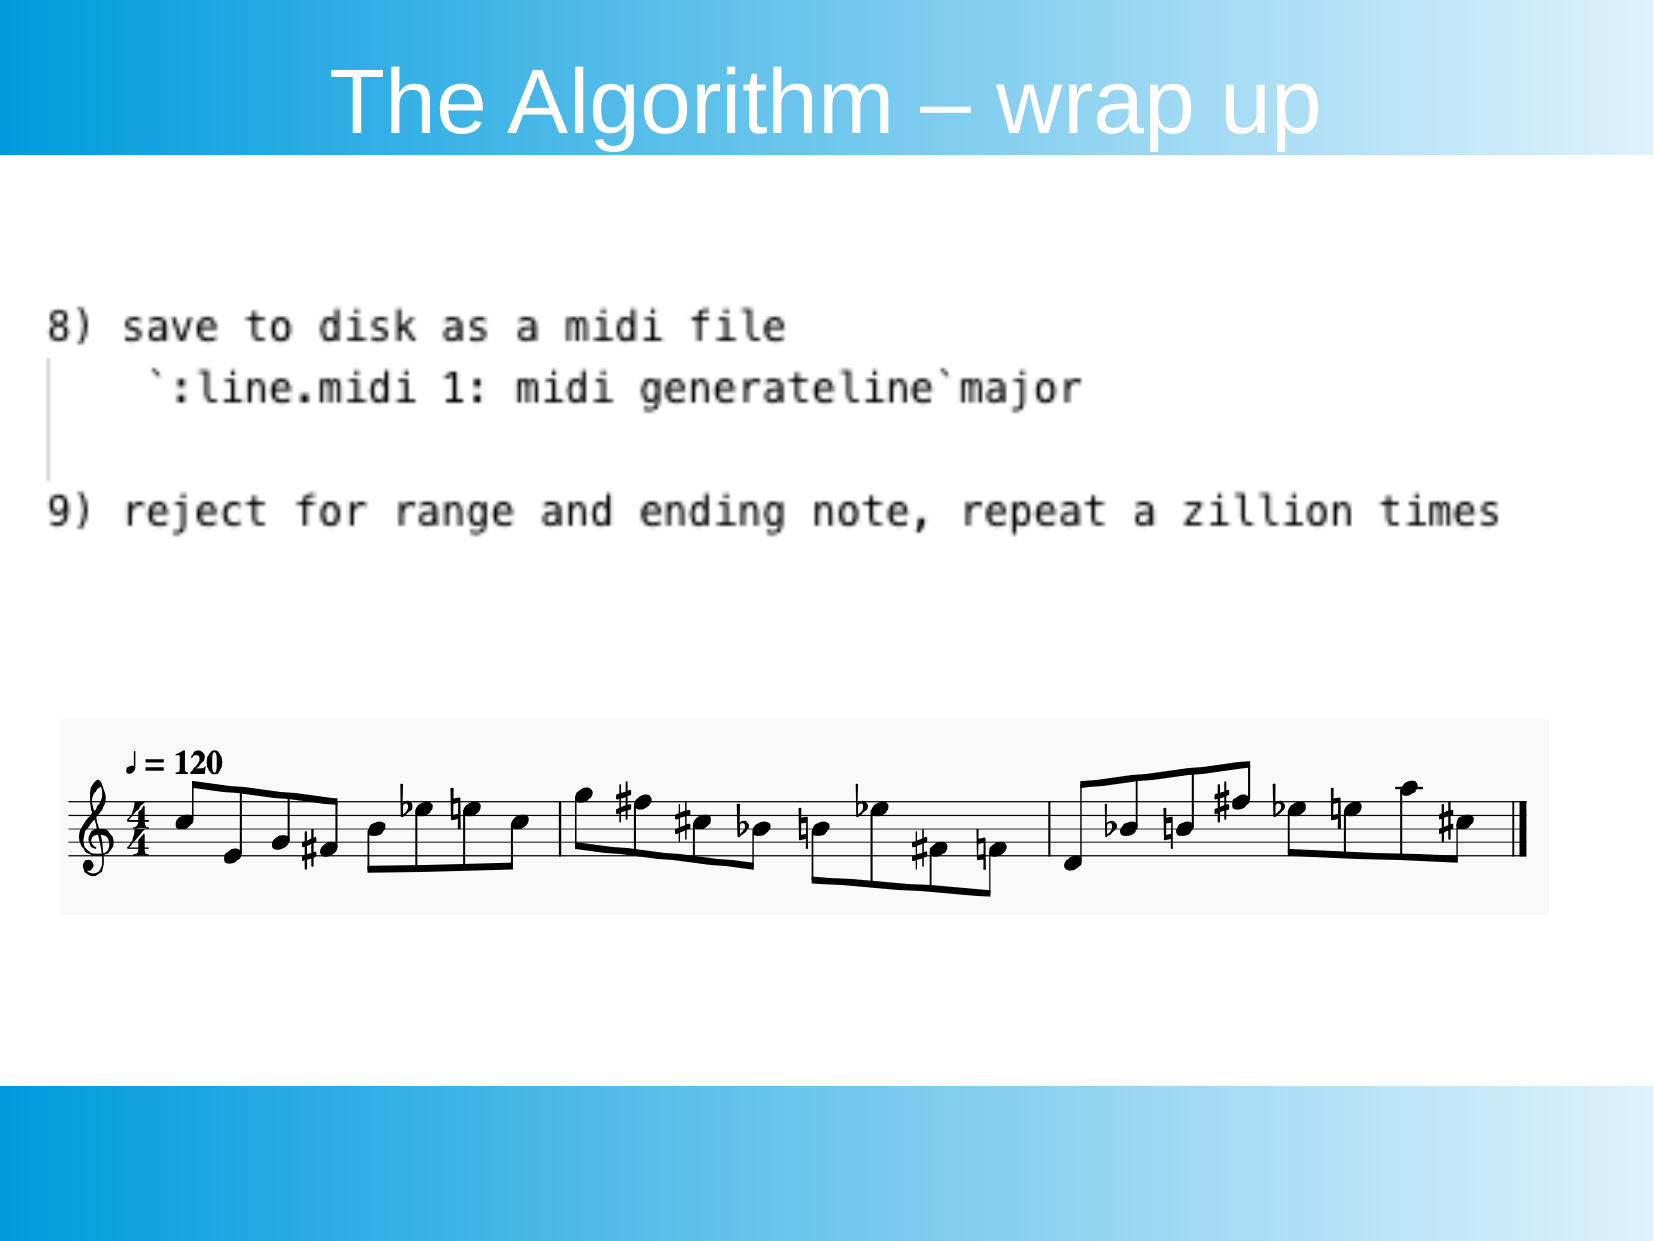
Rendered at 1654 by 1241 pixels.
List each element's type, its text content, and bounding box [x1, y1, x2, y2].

picture [41, 284, 1591, 586]
title The Algorithm – wrap up [82, 49, 1571, 155]
picture [60, 719, 1549, 916]
